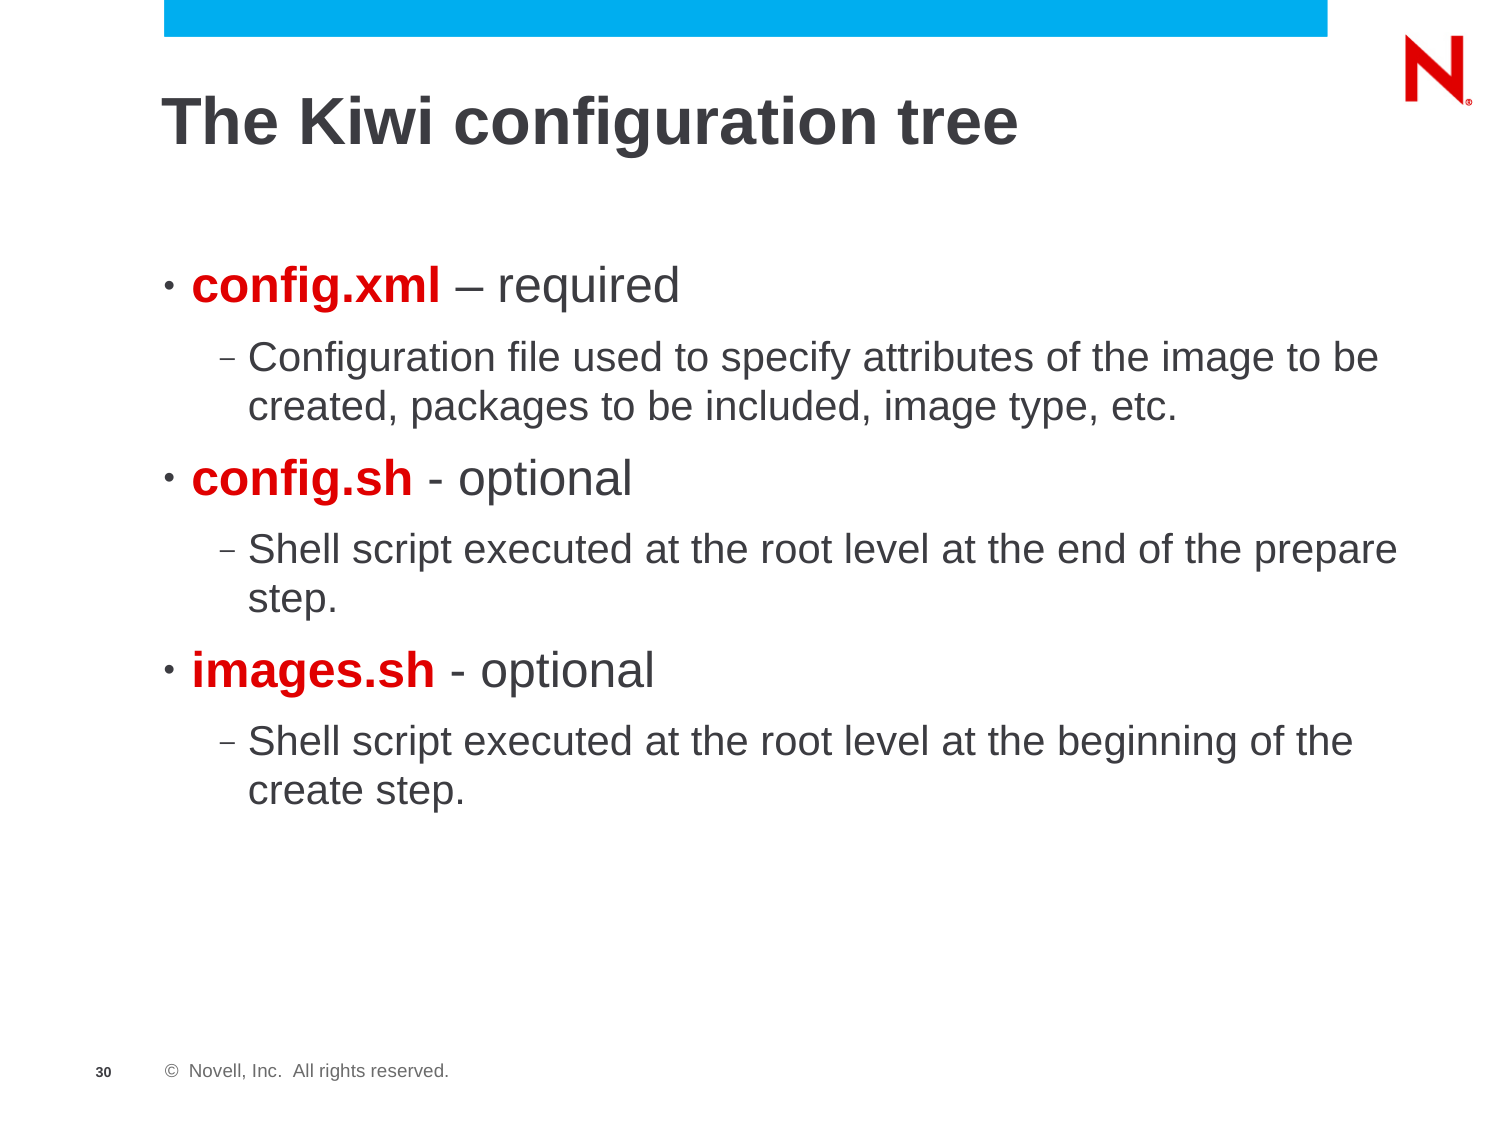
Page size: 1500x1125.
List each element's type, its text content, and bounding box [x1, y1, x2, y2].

picture [1403, 32, 1473, 107]
title The Kiwi configuration tree [161, 41, 1383, 205]
list config.xml – required Configuration file used to specify attributes of the image to be created, packages to be included, image type, etc. config.sh - optional Shell script executed at the root level at the end of the prepare step. images.sh - optional Shell script executed at the root level at the beginning of the create step. [163, 254, 1404, 986]
